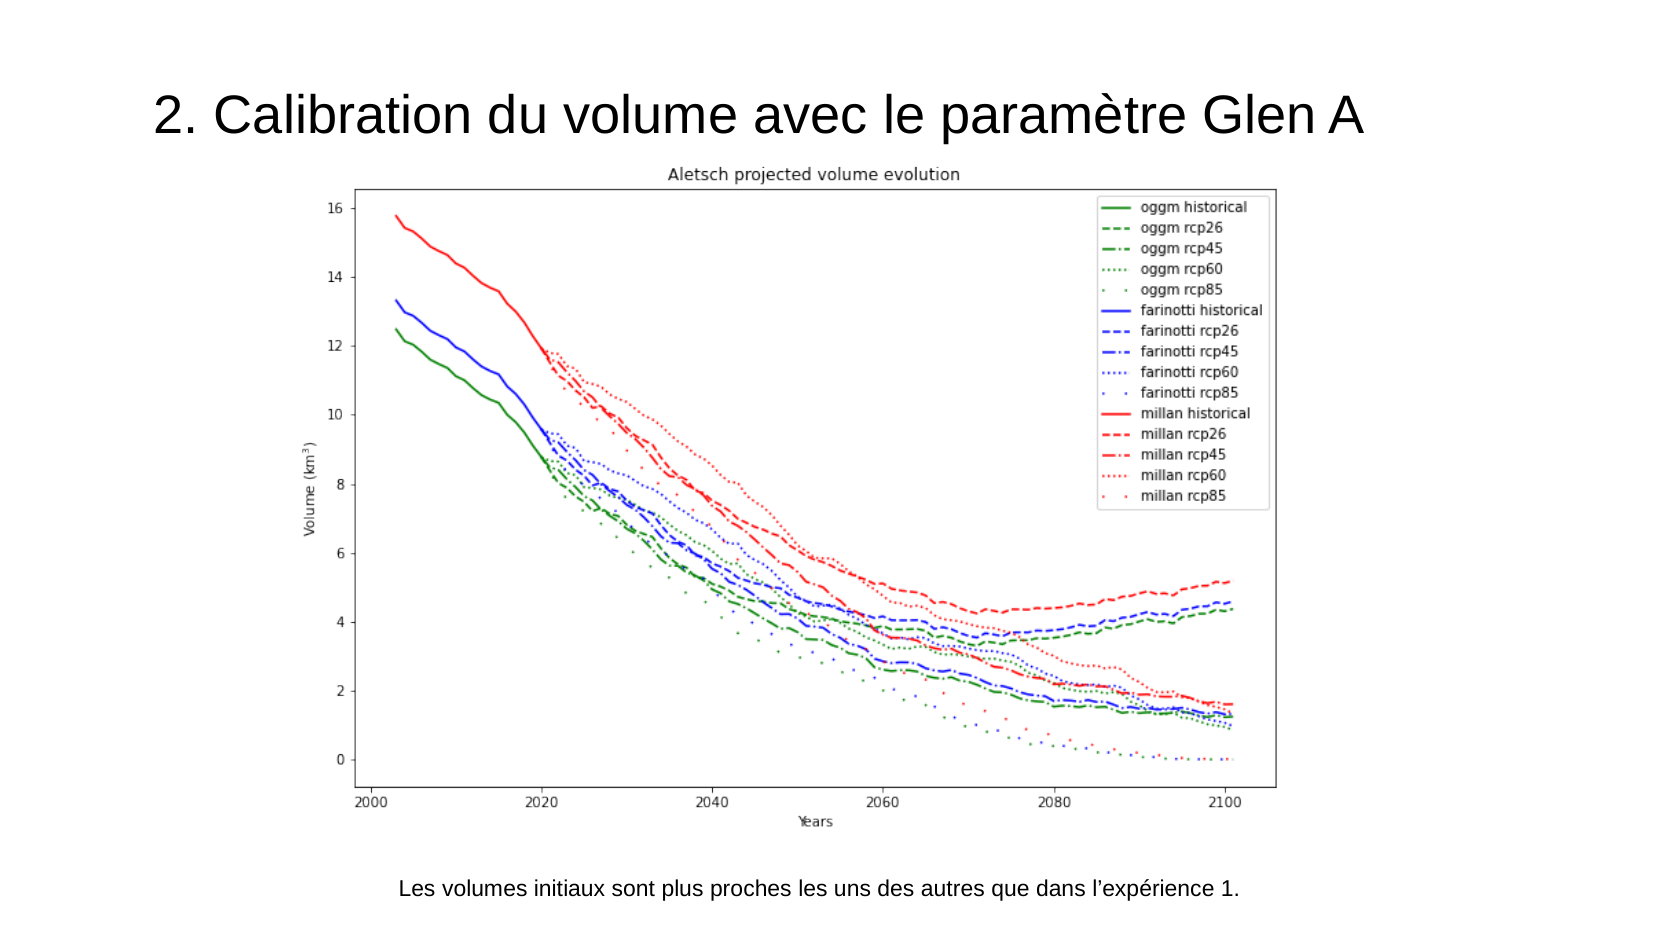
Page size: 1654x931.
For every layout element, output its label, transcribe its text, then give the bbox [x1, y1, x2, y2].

picture [206, 94, 1394, 886]
text_box Les volumes initiaux sont plus proches les uns des autres que dans l’expérience 1. [383, 886, 1270, 931]
title 2. Calibration du volume avec le paramètre Glen A [82, 37, 1571, 193]
